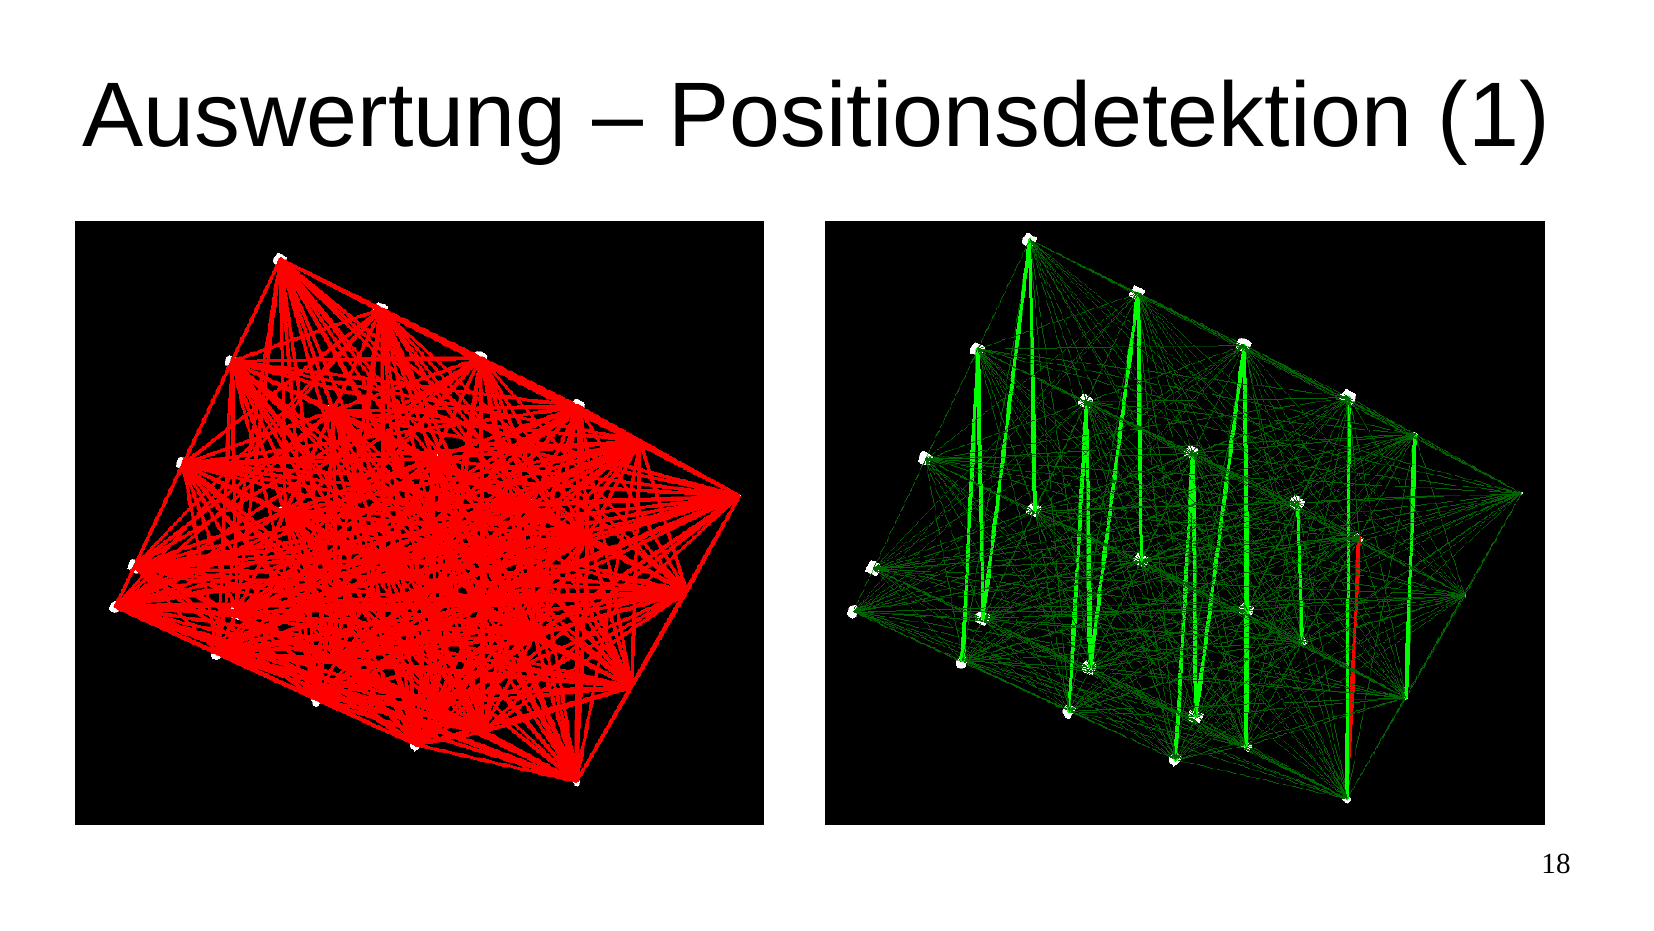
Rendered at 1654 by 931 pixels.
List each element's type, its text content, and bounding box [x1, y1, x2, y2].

picture [75, 221, 764, 826]
title Auswertung – Positionsdetektion (1) [82, 37, 1571, 193]
picture [825, 221, 1545, 826]
